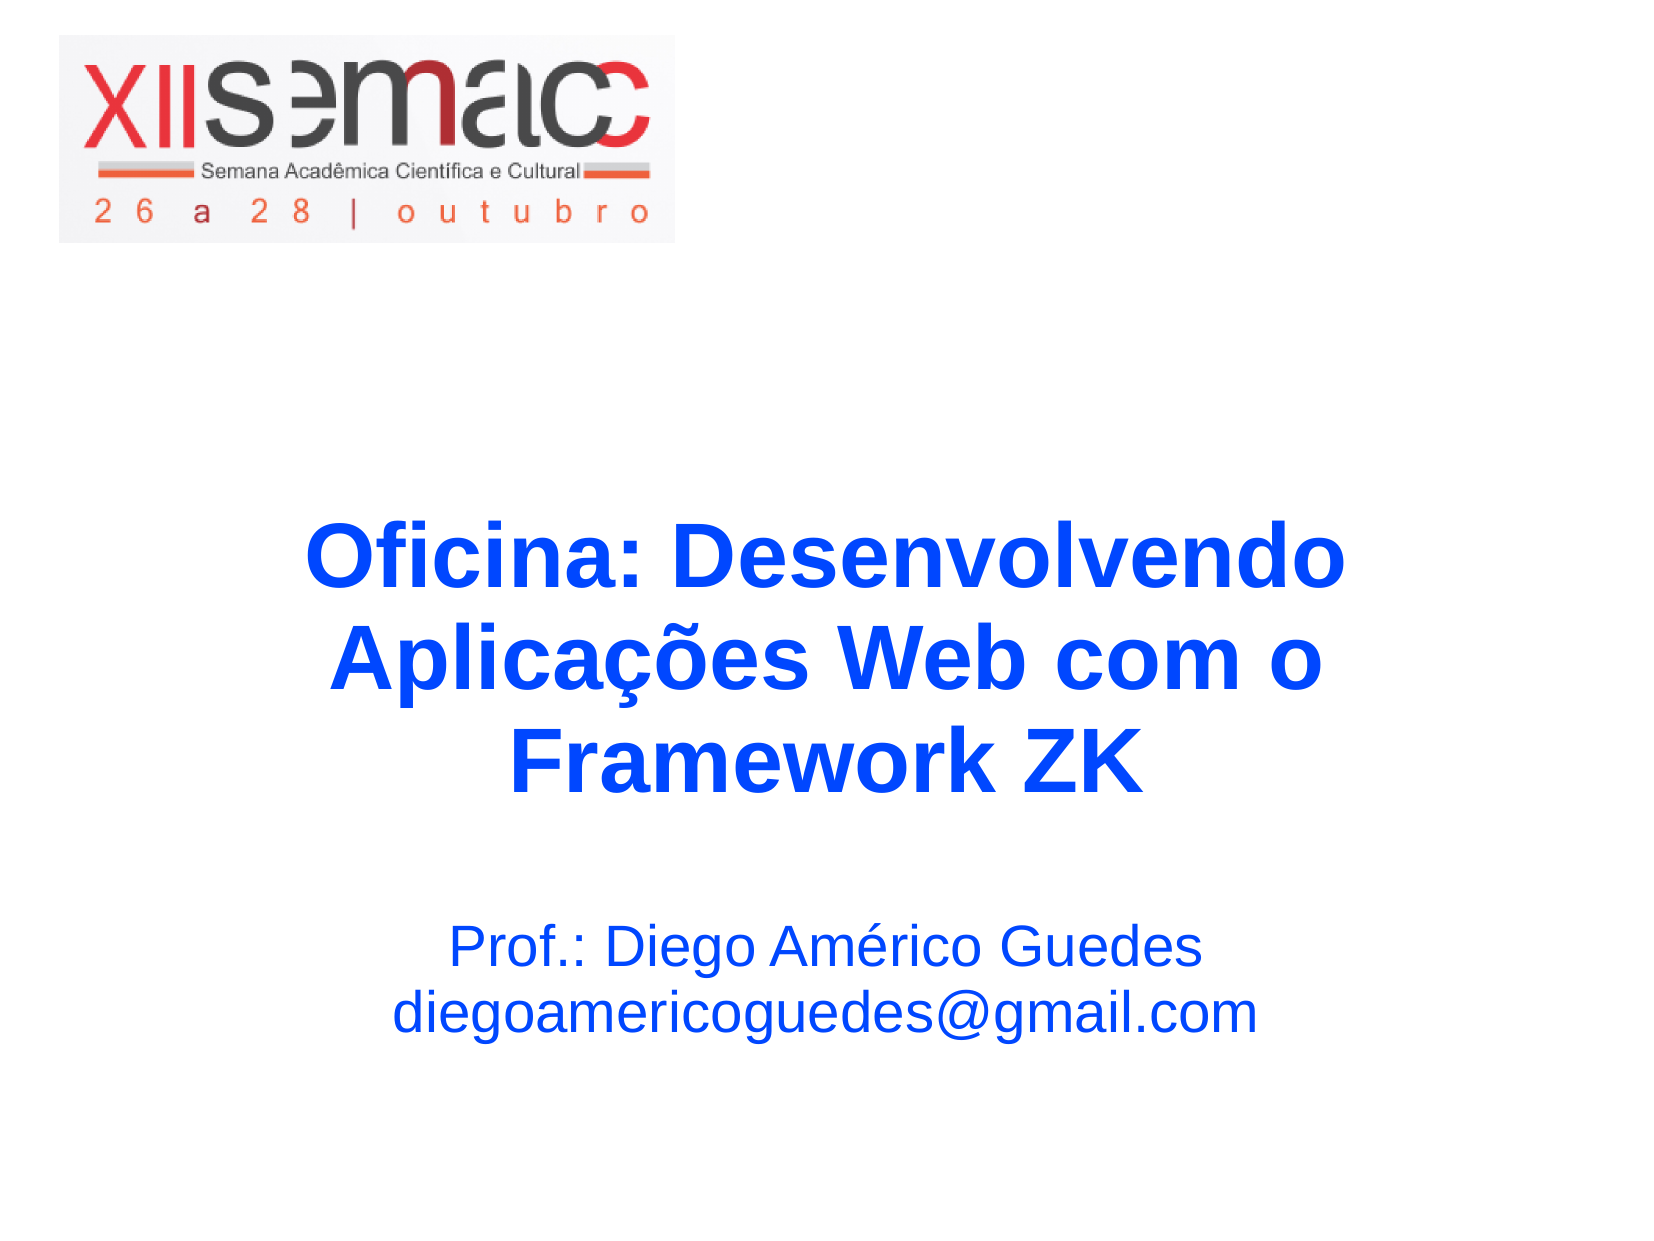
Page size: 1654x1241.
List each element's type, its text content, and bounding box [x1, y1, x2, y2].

picture [59, 35, 675, 243]
subtitle Oficina: Desenvolvendo Aplicações Web com o Framework ZK Prof.: Diego Américo Guedes diegoamericoguedes@gmail.com [82, 290, 1571, 1109]
